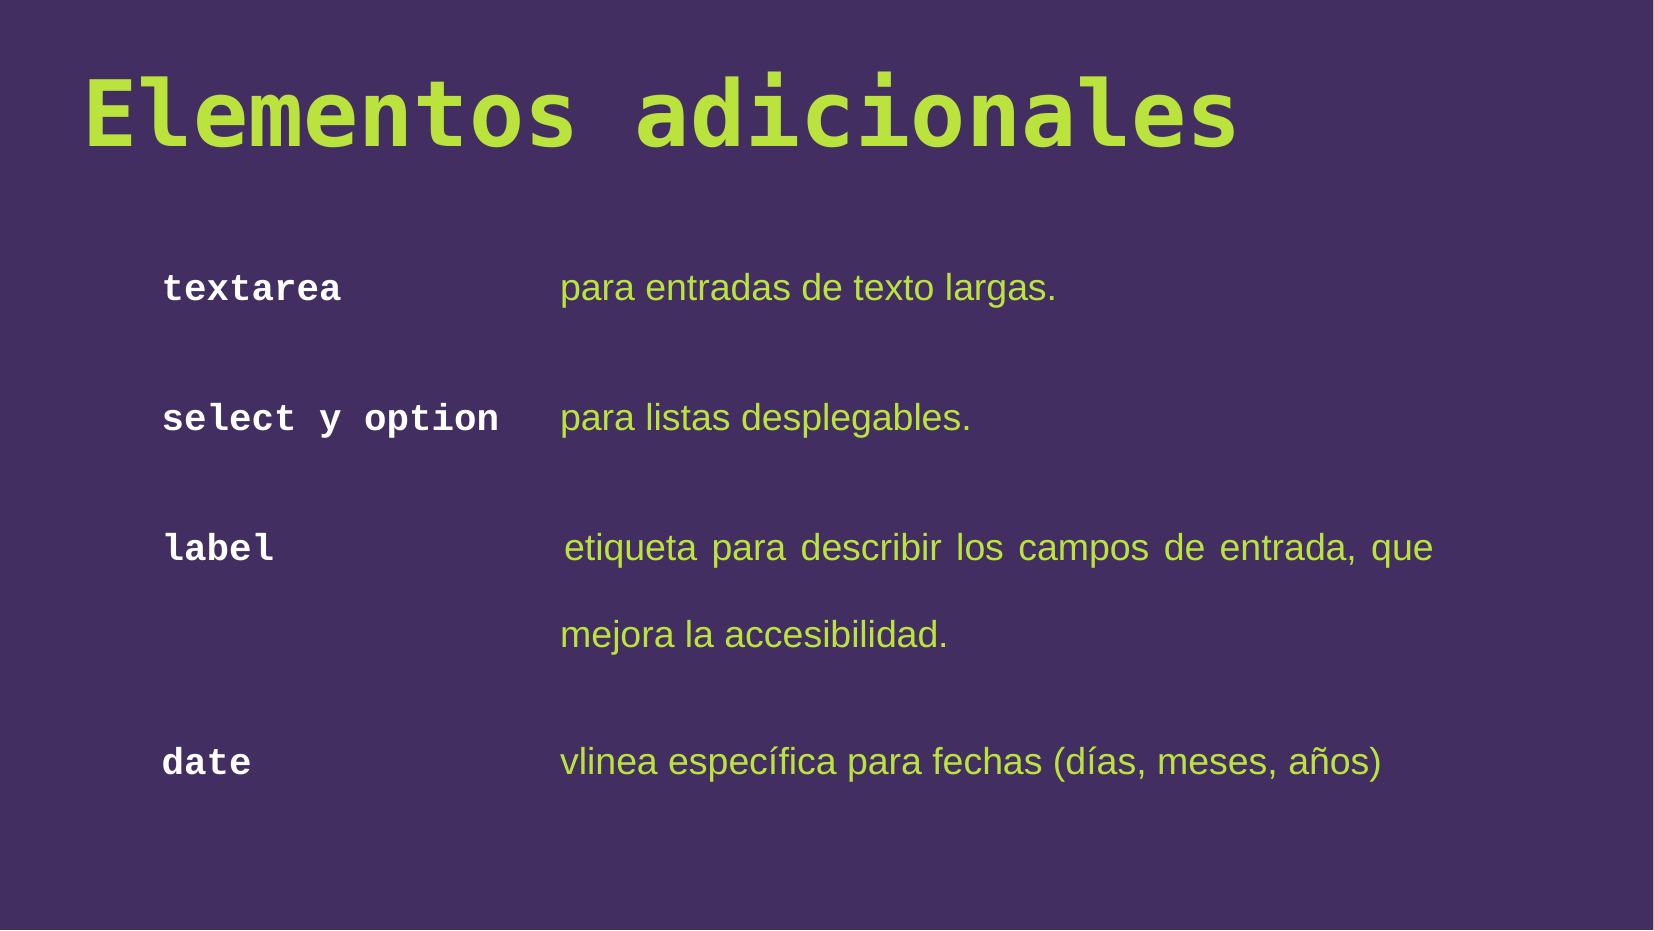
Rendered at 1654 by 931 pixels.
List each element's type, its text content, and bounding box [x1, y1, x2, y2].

list textarea para entradas de texto largas. select y option para listas desplegables. label etiqueta para describir los campos de entrada, que mejora la accesibilidad. date vlinea específica para fechas (días, meses, años) [117, 266, 1482, 837]
title Elementos adicionales [82, 37, 1571, 193]
